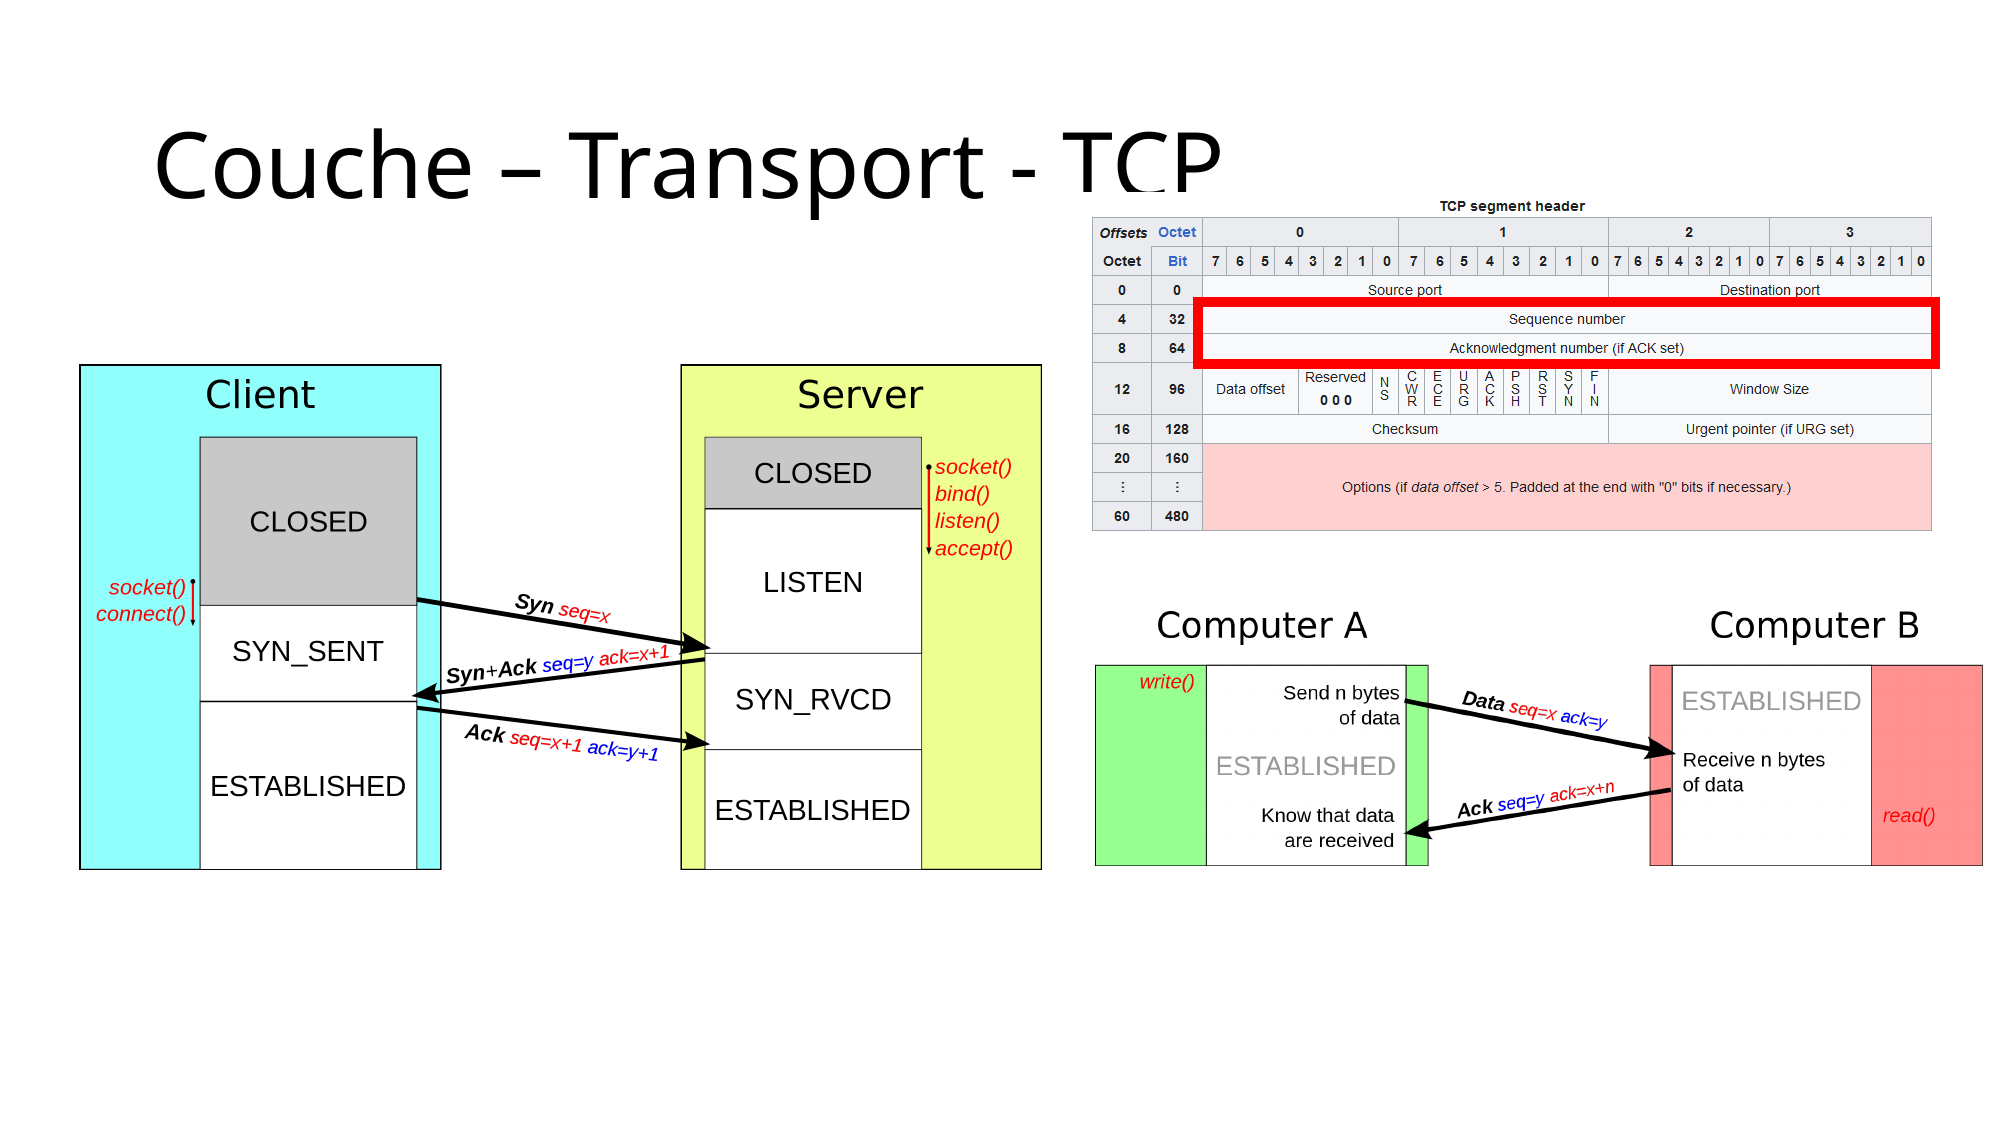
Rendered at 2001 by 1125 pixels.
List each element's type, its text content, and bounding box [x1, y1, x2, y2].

picture [79, 364, 1042, 870]
picture [1056, 192, 1951, 536]
title Couche – Transport - TCP [137, 59, 1863, 278]
picture [1095, 611, 1983, 866]
